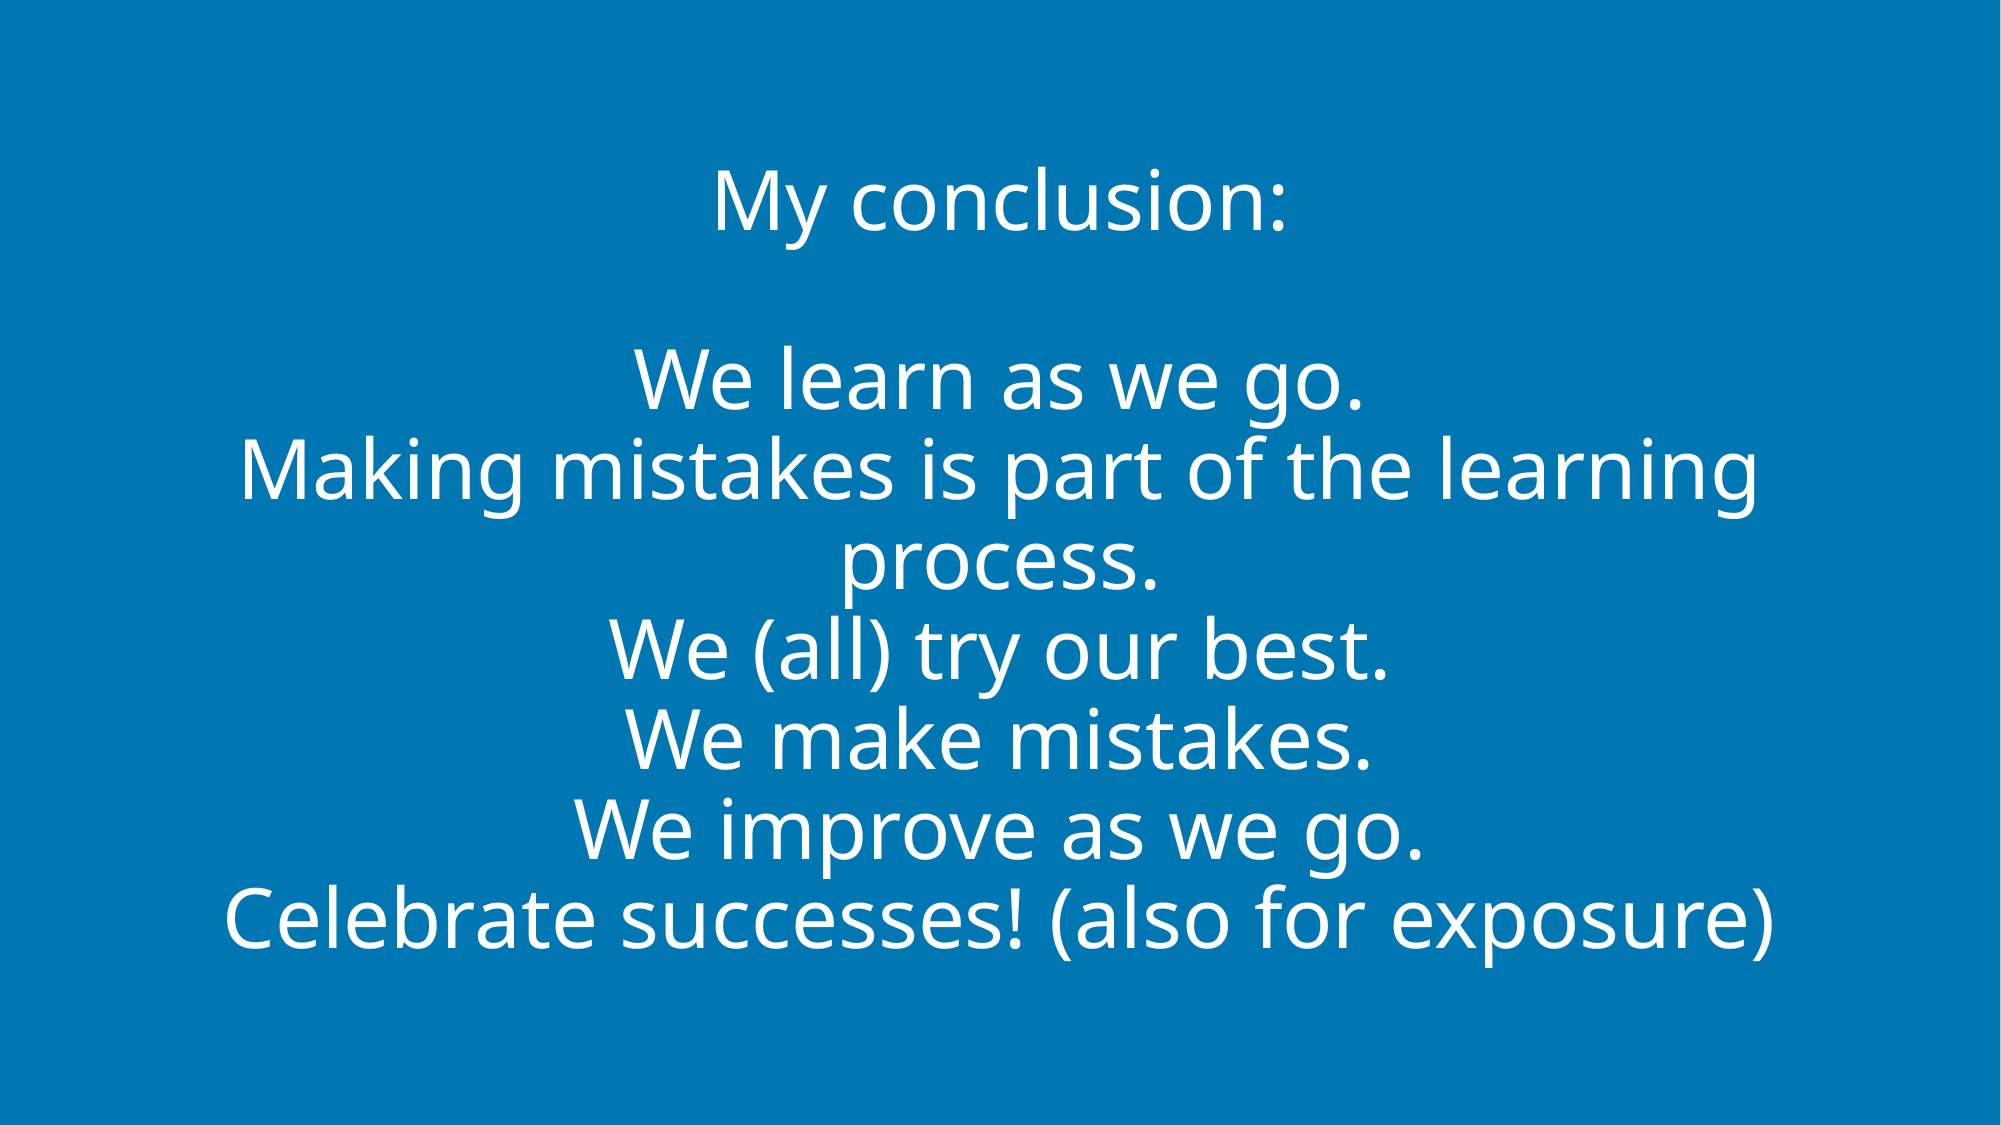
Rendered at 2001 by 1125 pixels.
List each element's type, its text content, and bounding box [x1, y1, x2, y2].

list My conclusion: We learn as we go. Making mistakes is part of the learning process. We (all) try our best. We make mistakes. We improve as we go. Celebrate successes! (also for exposure) [72, 72, 1928, 1053]
